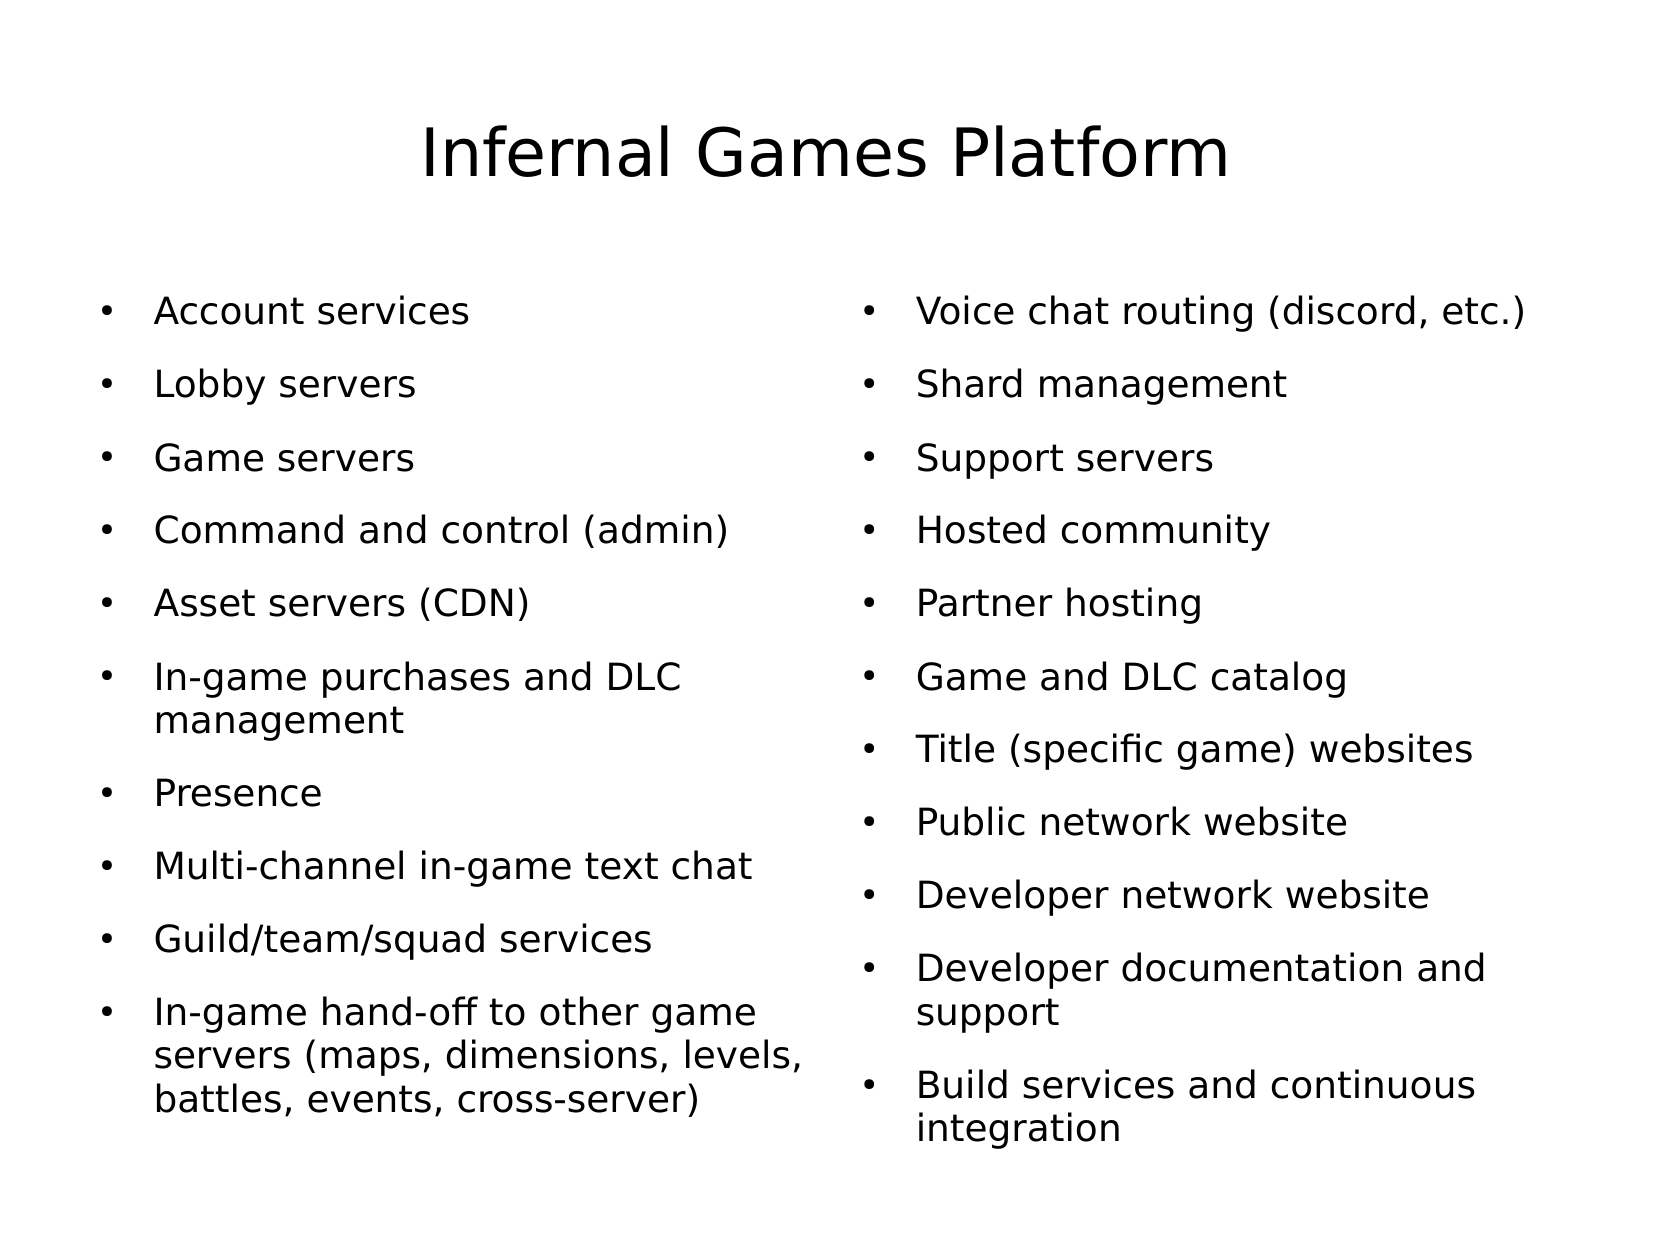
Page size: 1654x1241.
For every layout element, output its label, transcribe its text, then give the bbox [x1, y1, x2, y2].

list Account services Lobby servers Game servers Command and control (admin) Asset servers (CDN) In-game purchases and DLC management Presence Multi-channel in-game text chat Guild/team/squad services In-game hand-off to other game servers (maps, dimensions, levels, battles, events, cross-server) [82, 290, 809, 1201]
title Infernal Games Platform [82, 49, 1571, 257]
list Voice chat routing (discord, etc.) Shard management Support servers Hosted community Partner hosting Game and DLC catalog Title (specific game) websites Public network website Developer network website Developer documentation and support Build services and continuous integration [844, 290, 1571, 1201]
